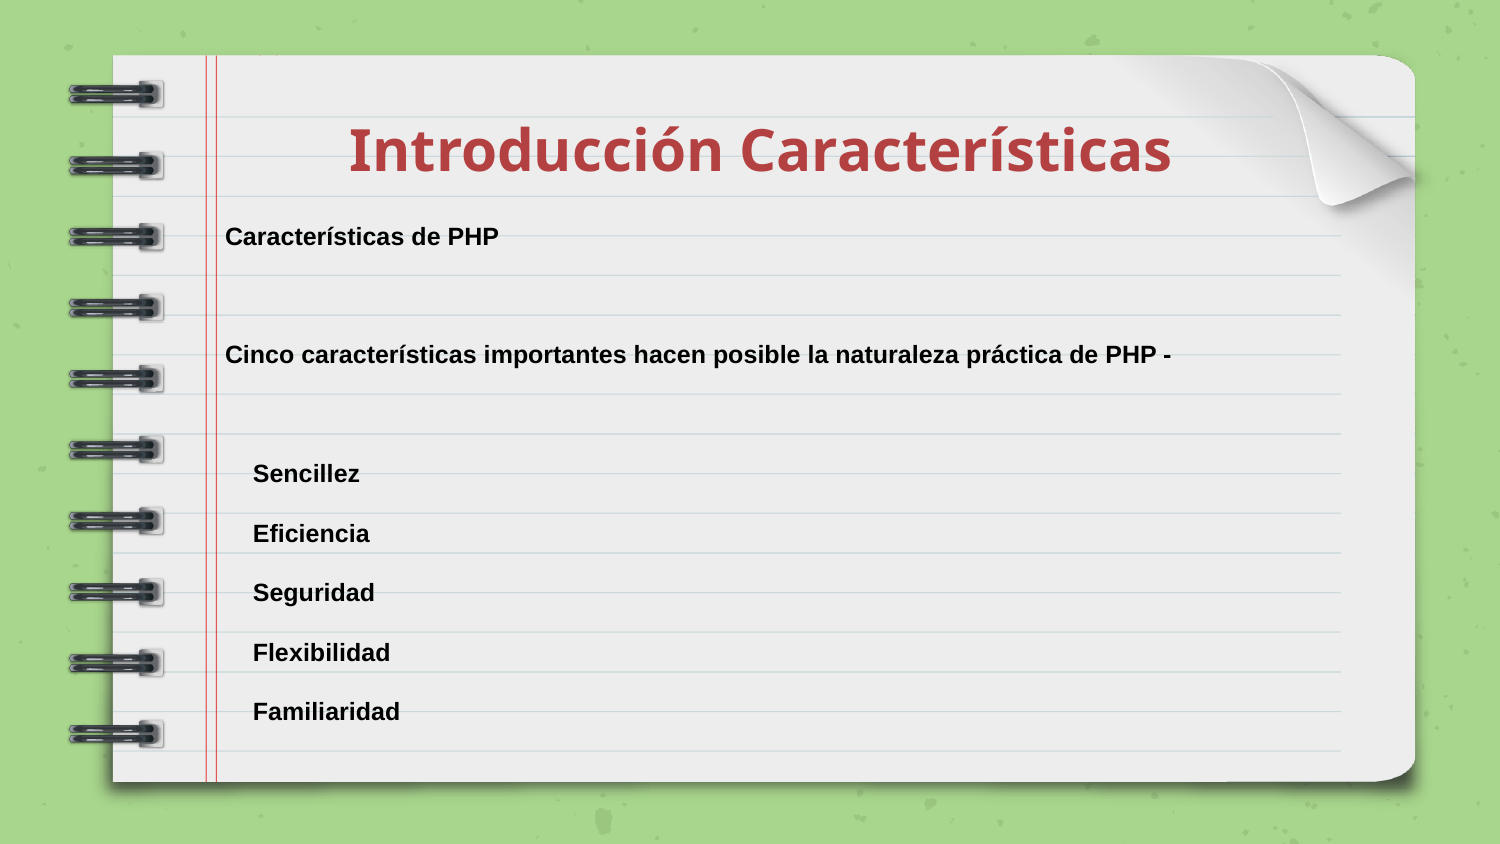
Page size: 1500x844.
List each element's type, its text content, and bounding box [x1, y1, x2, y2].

list Características de PHP Cinco características importantes hacen posible la naturaleza práctica de PHP - Sencillez Eficiencia Seguridad Flexibilidad Familiaridad [225, 205, 1351, 788]
title Introducción Características [225, 111, 1313, 205]
picture [63, 22, 1437, 822]
